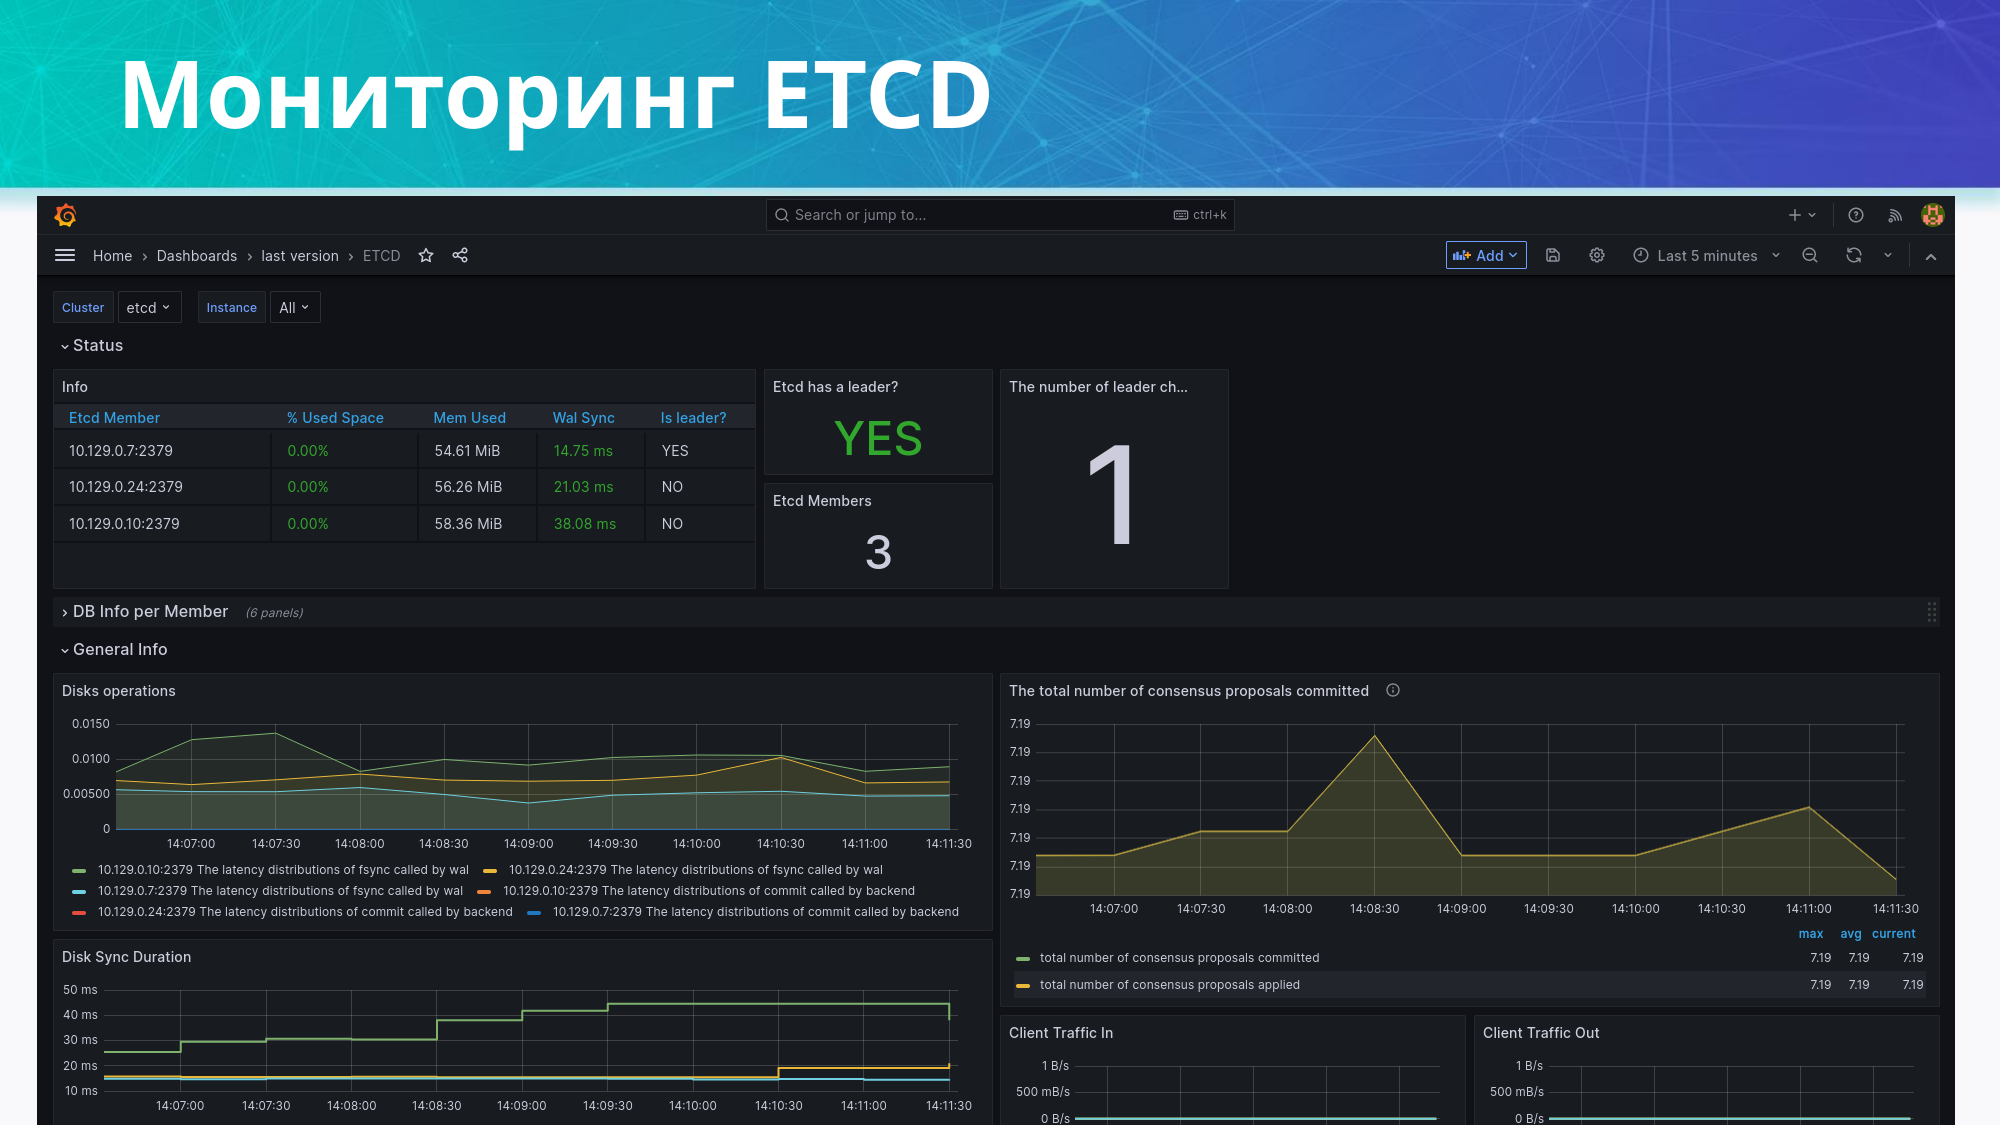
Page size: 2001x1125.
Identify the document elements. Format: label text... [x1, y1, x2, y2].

picture [0, 0, 2000, 1125]
text_box Мониторинг ETCD [523, 87, 543, 118]
text_box Мониторинг ETCD [117, 57, 1882, 140]
